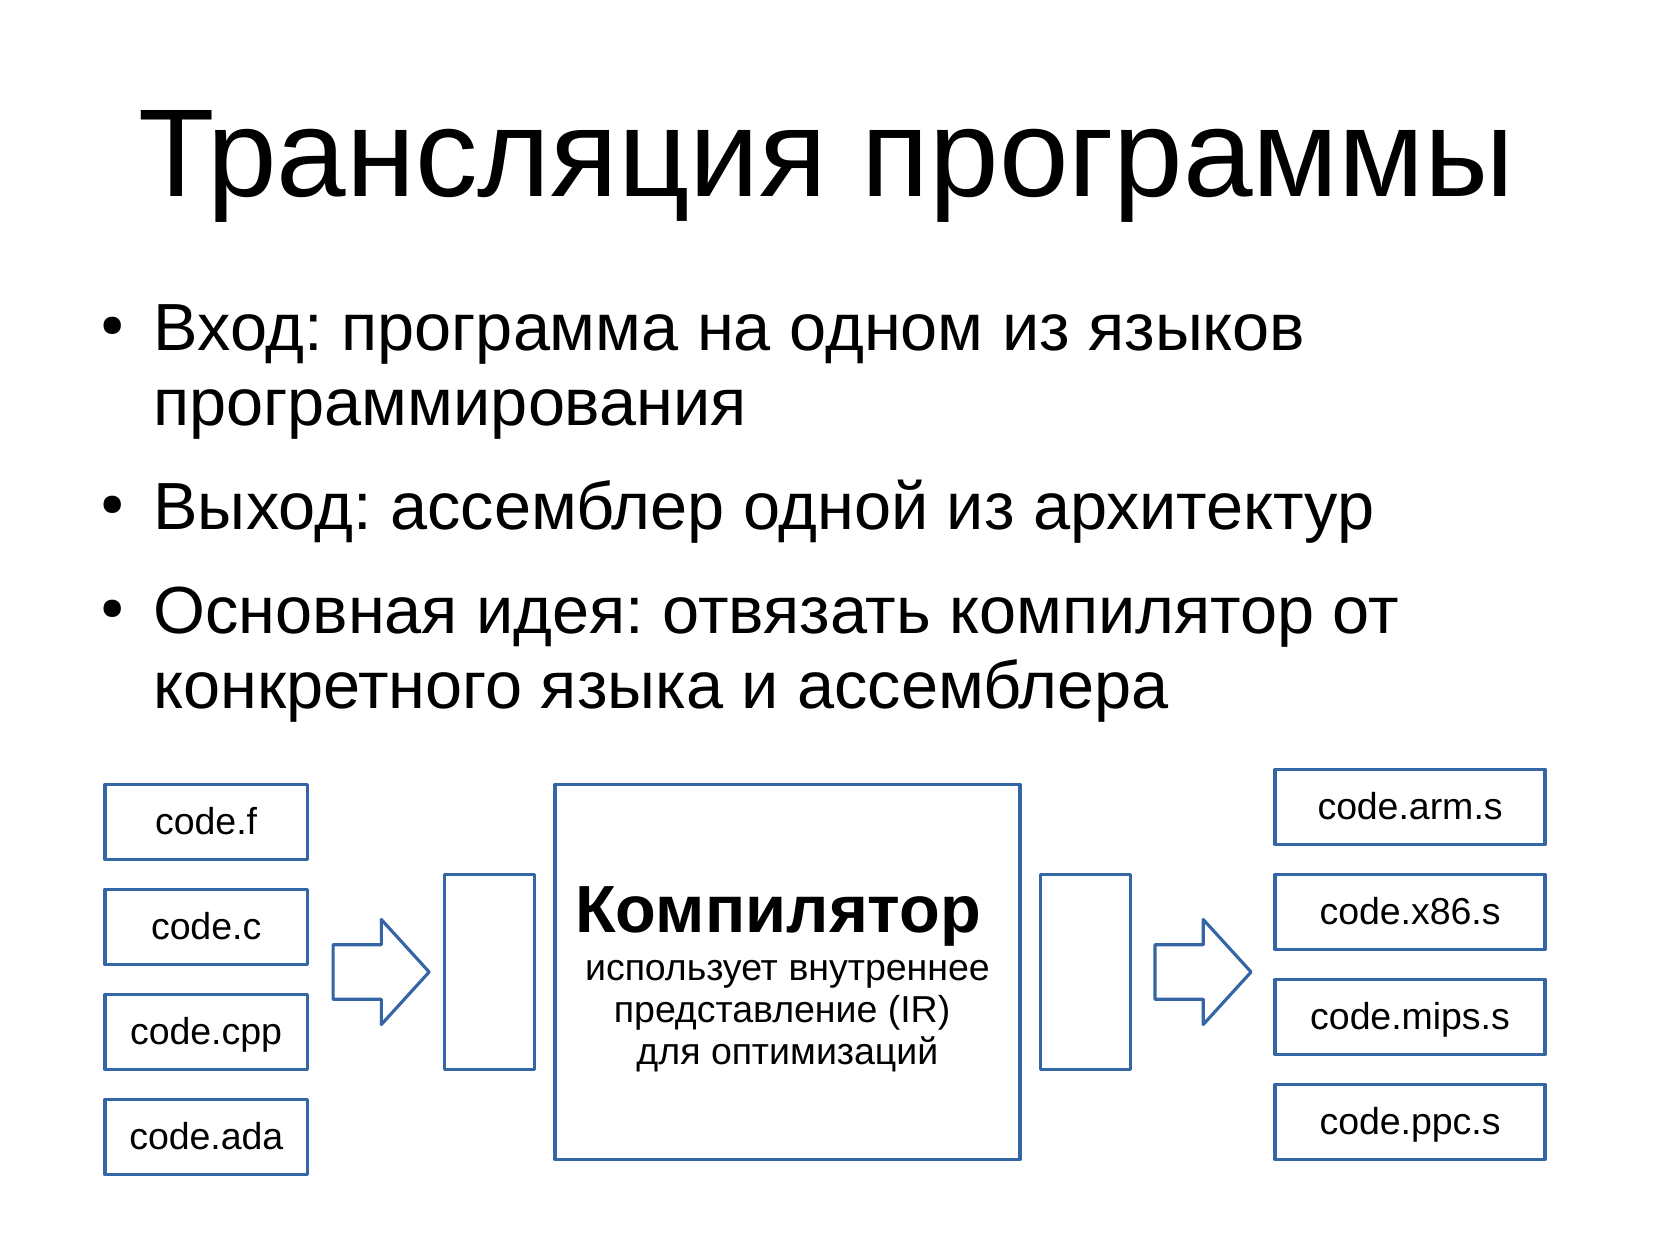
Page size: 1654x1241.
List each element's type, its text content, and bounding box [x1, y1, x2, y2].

title Трансляция программы [82, 49, 1571, 257]
text_box [444, 874, 535, 1070]
text_box code.ada [105, 1099, 308, 1175]
text_box [333, 919, 430, 1025]
text_box code.arm.s [1275, 769, 1546, 845]
text_box code.f [105, 784, 308, 860]
text_box code.mips.s [1275, 979, 1546, 1055]
text_box code.ppc.s [1275, 1084, 1546, 1160]
text_box [1040, 874, 1131, 1070]
text_box Компилятор использует внутреннее представление (IR) для оптимизаций [555, 784, 1021, 1160]
text_box code.x86.s [1275, 874, 1546, 950]
list Вход: программа на одном из языков программирования Выход: ассемблер одной из архитектур Основная идея: отвязать компилятор от конкретного языка и ассемблера [82, 290, 1571, 736]
text_box [1155, 919, 1252, 1025]
text_box code.c [105, 889, 308, 965]
text_box code.cpp [105, 994, 308, 1070]
